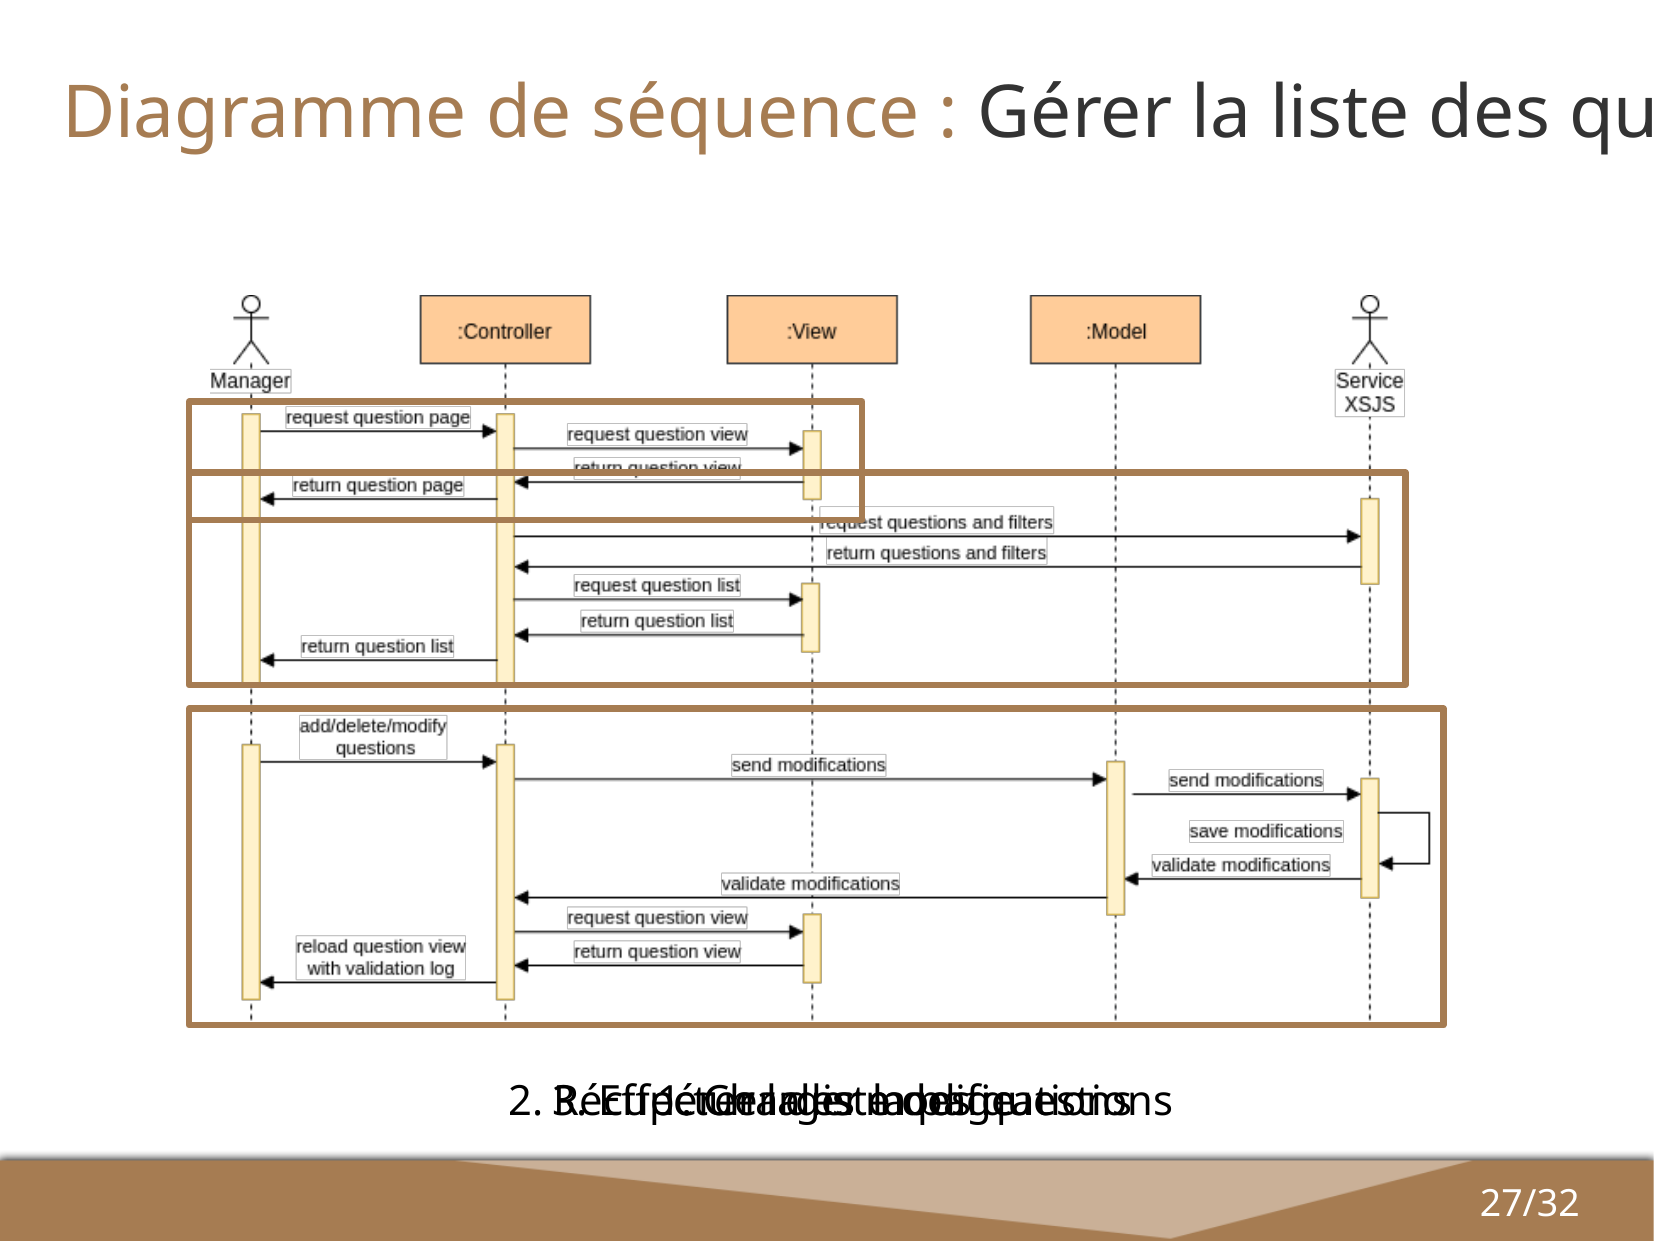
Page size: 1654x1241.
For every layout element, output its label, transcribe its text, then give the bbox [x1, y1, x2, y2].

text_box 1. Charger la page [642, 1063, 1018, 1129]
text_box 2. Récupérer la liste des questions [493, 1063, 642, 1129]
text_box <numéro>/32 [1479, 1169, 1654, 1233]
text_box Diagramme de séquence : Gérer la liste des questions [47, 59, 1593, 234]
text_box 2. Récupérer la liste des questions [1018, 1063, 1164, 1129]
picture [0, 0, 1654, 1241]
